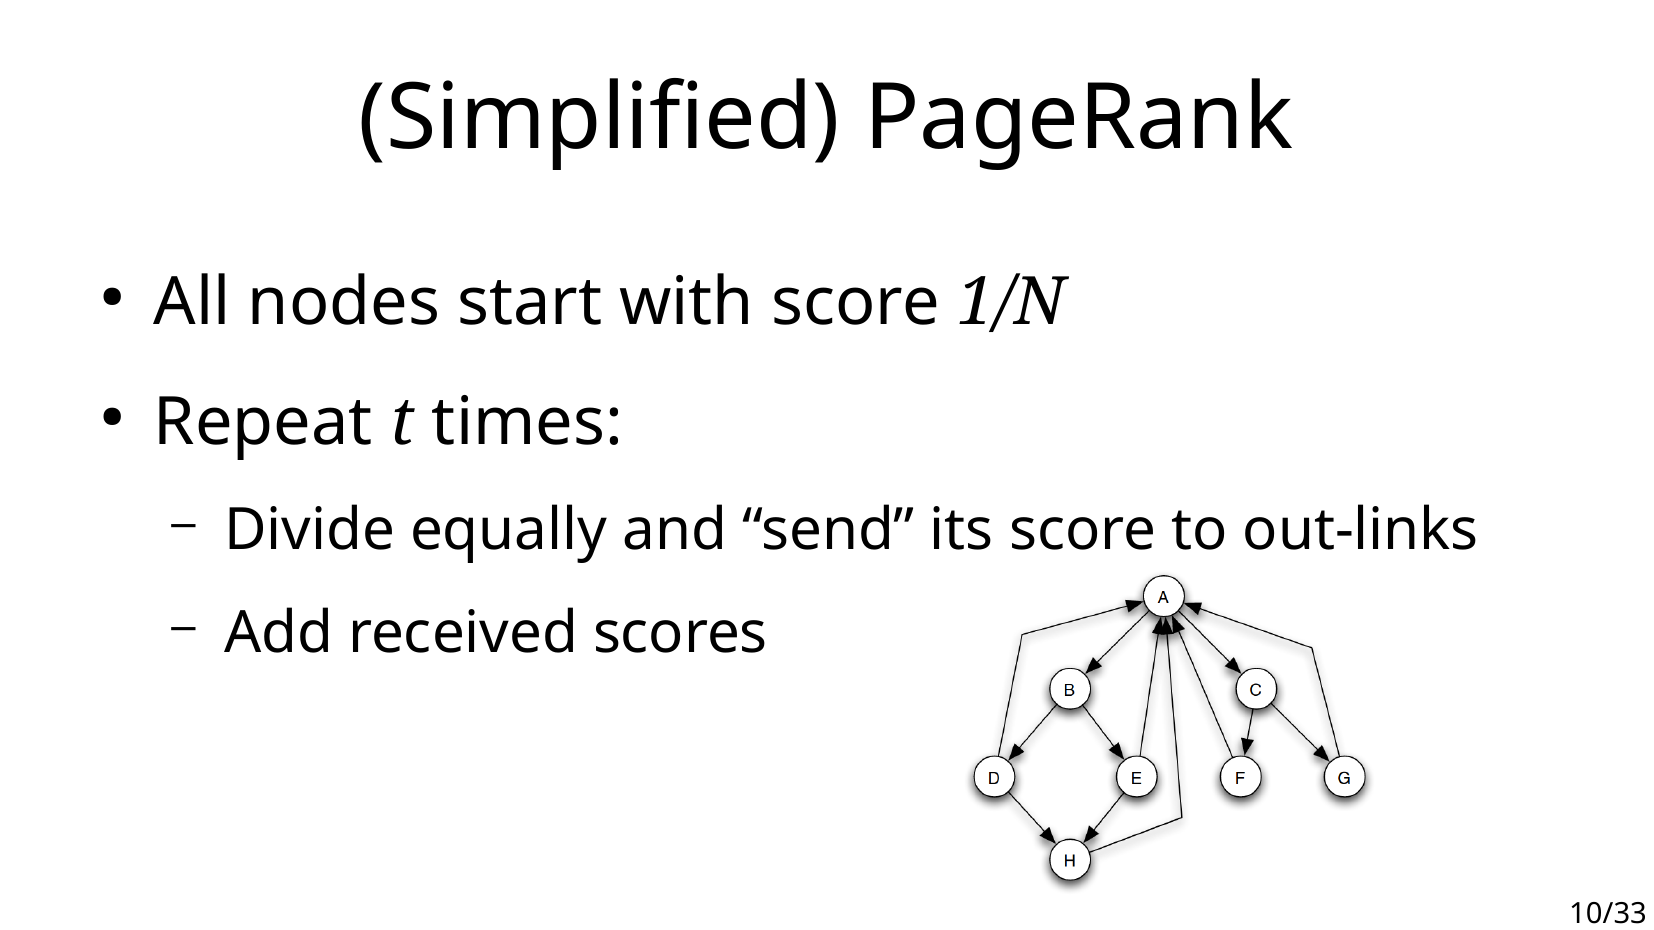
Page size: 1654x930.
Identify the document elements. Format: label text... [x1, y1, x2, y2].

picture [930, 570, 1396, 895]
list All nodes start with score 1/N Repeat t times: Divide equally and “send” its score to out-links Add received scores [82, 252, 1571, 793]
title (Simplified) PageRank [82, 1, 1571, 225]
